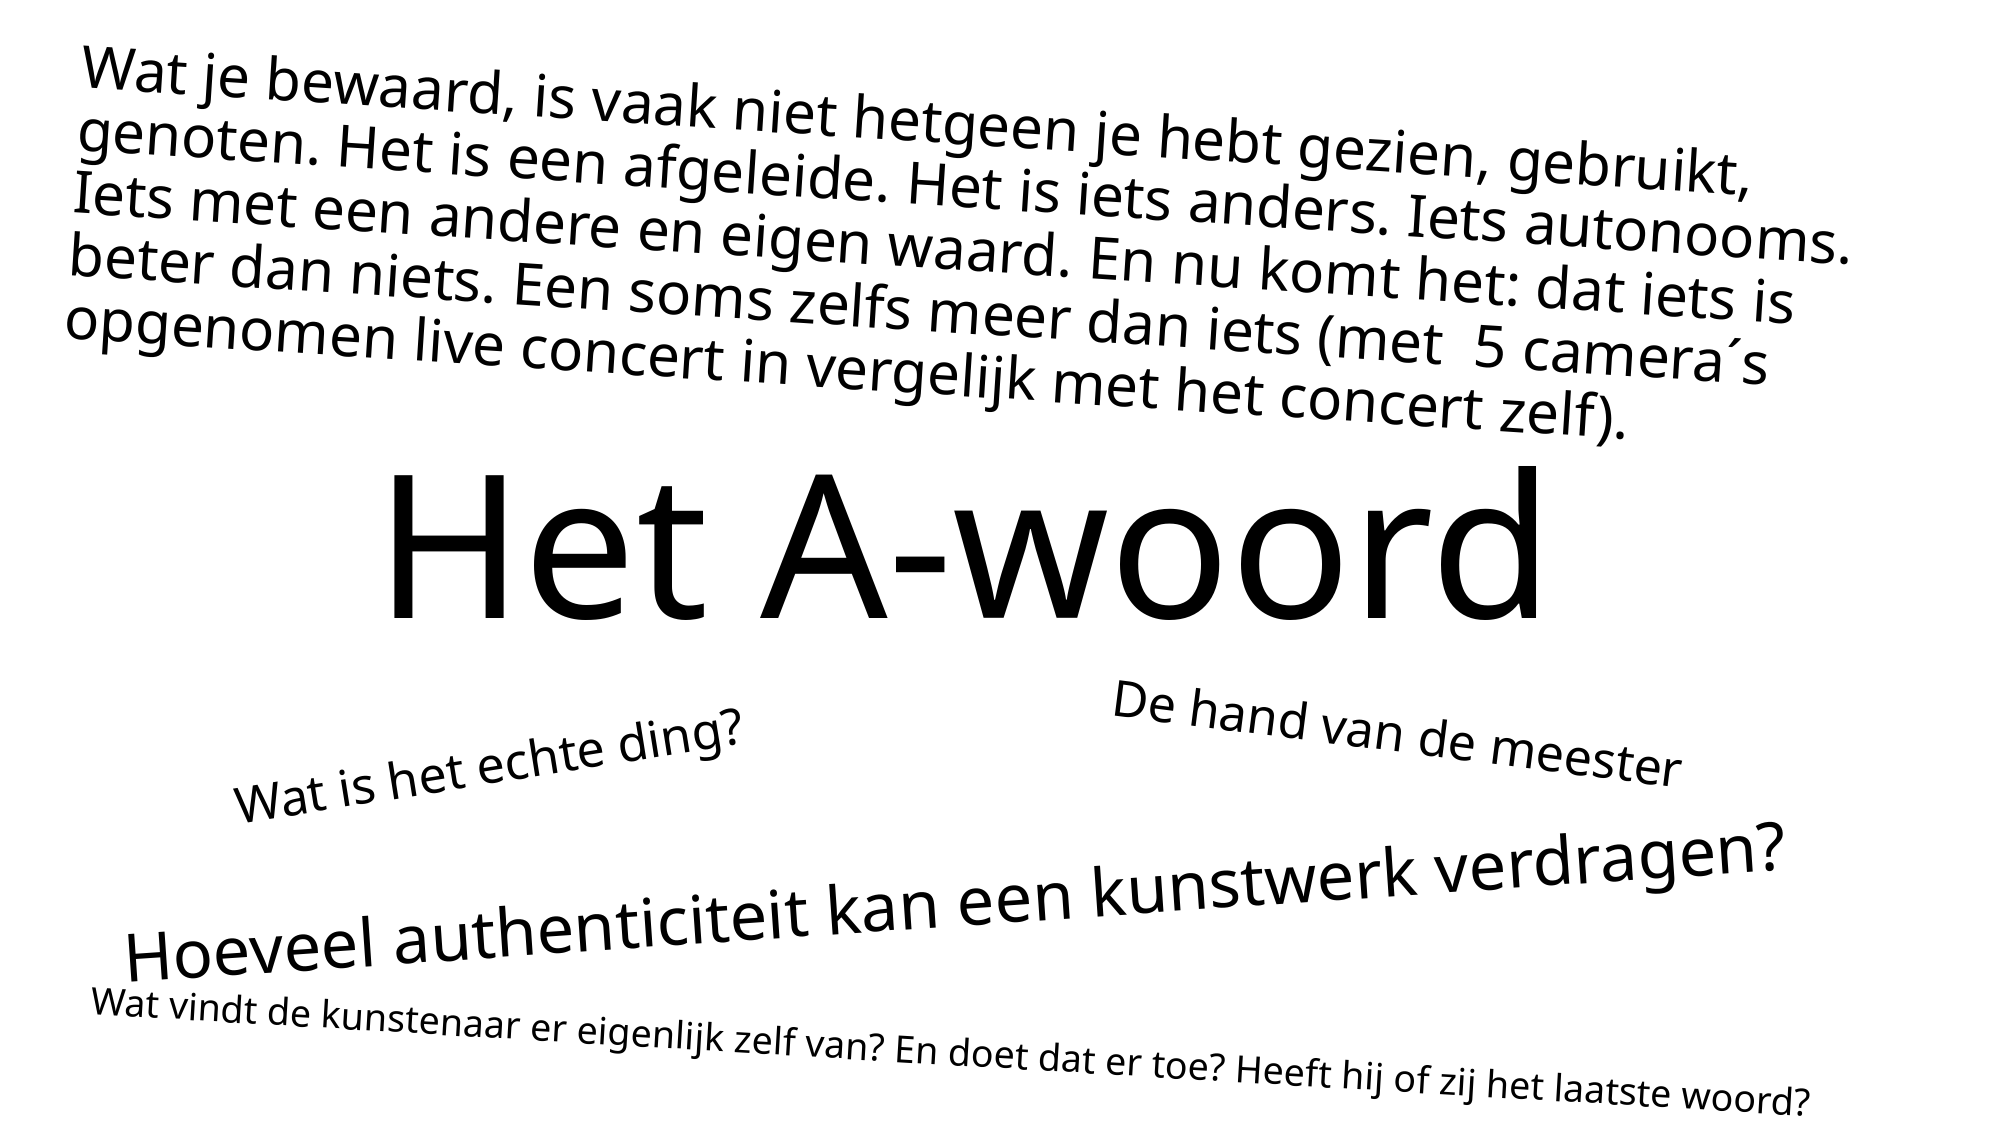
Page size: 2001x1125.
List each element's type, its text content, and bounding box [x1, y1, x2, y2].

text_box Wat is het echte ding? [214, 665, 874, 845]
text_box Hoeveel authenticiteit kan een kunstwerk verdragen? [105, 778, 2000, 987]
title Het A-woord [360, 438, 2000, 657]
text_box Wat vindt de kunstenaar er eigenlijk zelf van? En doet dat er toe? Heeft hij of zij het laatste woord? [74, 968, 1897, 1125]
list Wat je bewaard, is vaak niet hetgeen je hebt gezien, gebruikt, genoten. Het is een afgeleide. Het is iets anders. Iets autonooms. Iets met een andere en eigen waard. En nu komt het: dat iets is beter dan niets. Een soms zelfs meer dan iets (met 5 camera´s opgenomen live concert in vergelijk met het concert zelf). [46, 28, 1924, 489]
text_box De hand van de meester [1092, 656, 1709, 810]
